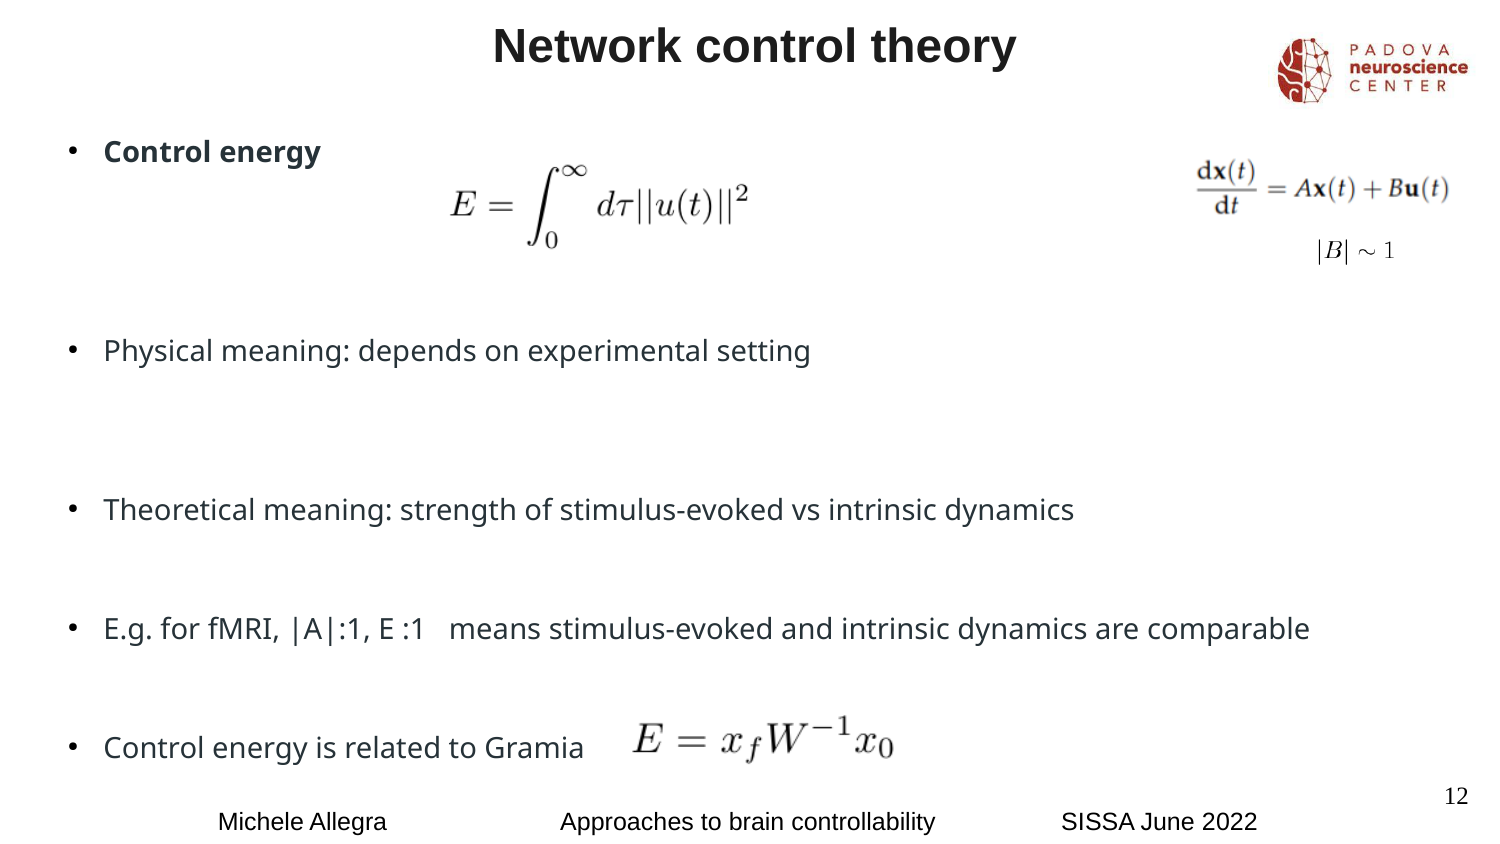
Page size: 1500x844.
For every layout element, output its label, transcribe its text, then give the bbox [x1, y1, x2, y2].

text_box Control energy Physical meaning: depends on experimental setting Theoretical meaning: strength of stimulus-evoked vs intrinsic dynamics E.g. for fMRI, |A|:1, E :1 means stimulus-evoked and intrinsic dynamics are comparable Control energy is related to Gramian eigenvalues [53, 124, 1465, 844]
text_box Michele Allegra Approaches to brain controllability SISSA June 2022 [64, 794, 1415, 844]
picture [1303, 230, 1412, 278]
picture [584, 677, 954, 776]
picture [414, 113, 790, 274]
slide_number <number> [1378, 779, 1469, 844]
picture [1268, 10, 1476, 123]
picture [1189, 146, 1467, 228]
text_box Network control theory [74, 0, 1436, 95]
